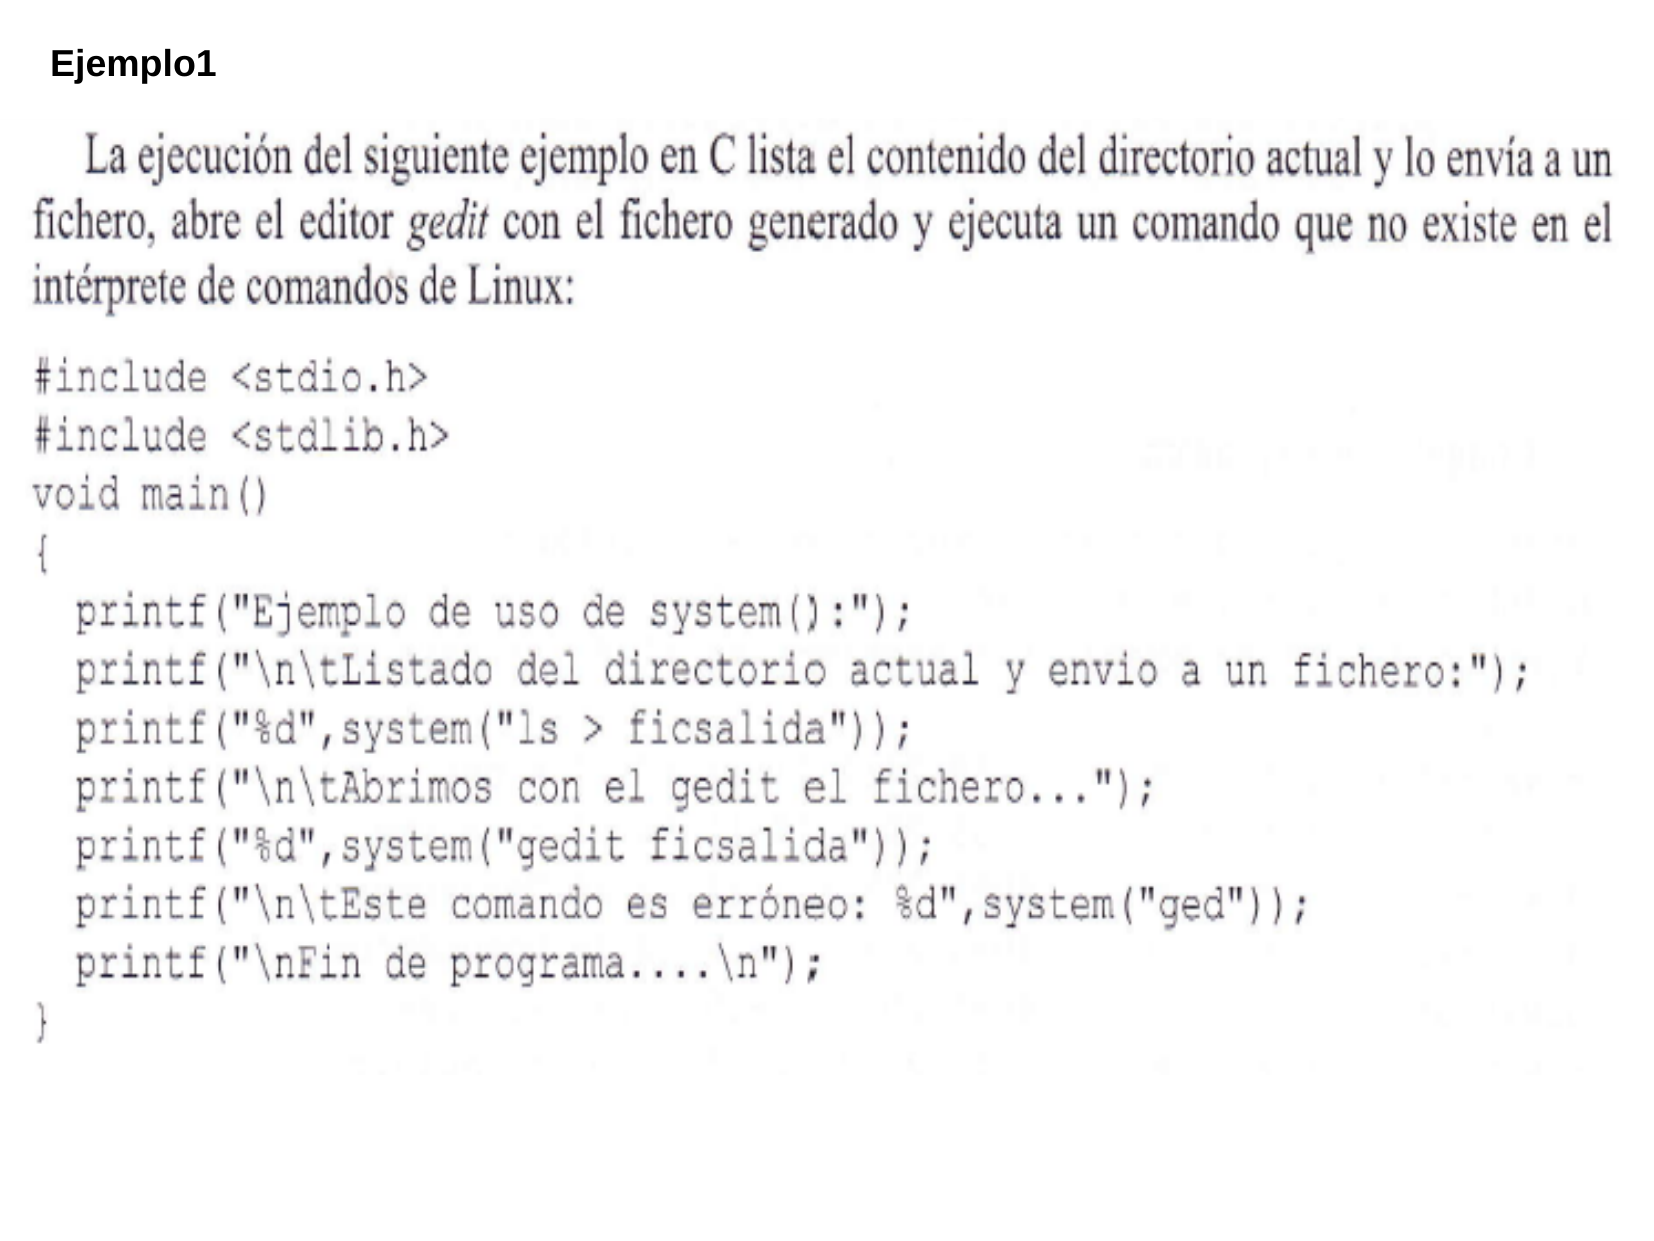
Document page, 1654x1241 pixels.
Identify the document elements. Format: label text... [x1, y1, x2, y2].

picture [0, 118, 1630, 1075]
text_box Ejemplo1 [35, 35, 638, 94]
